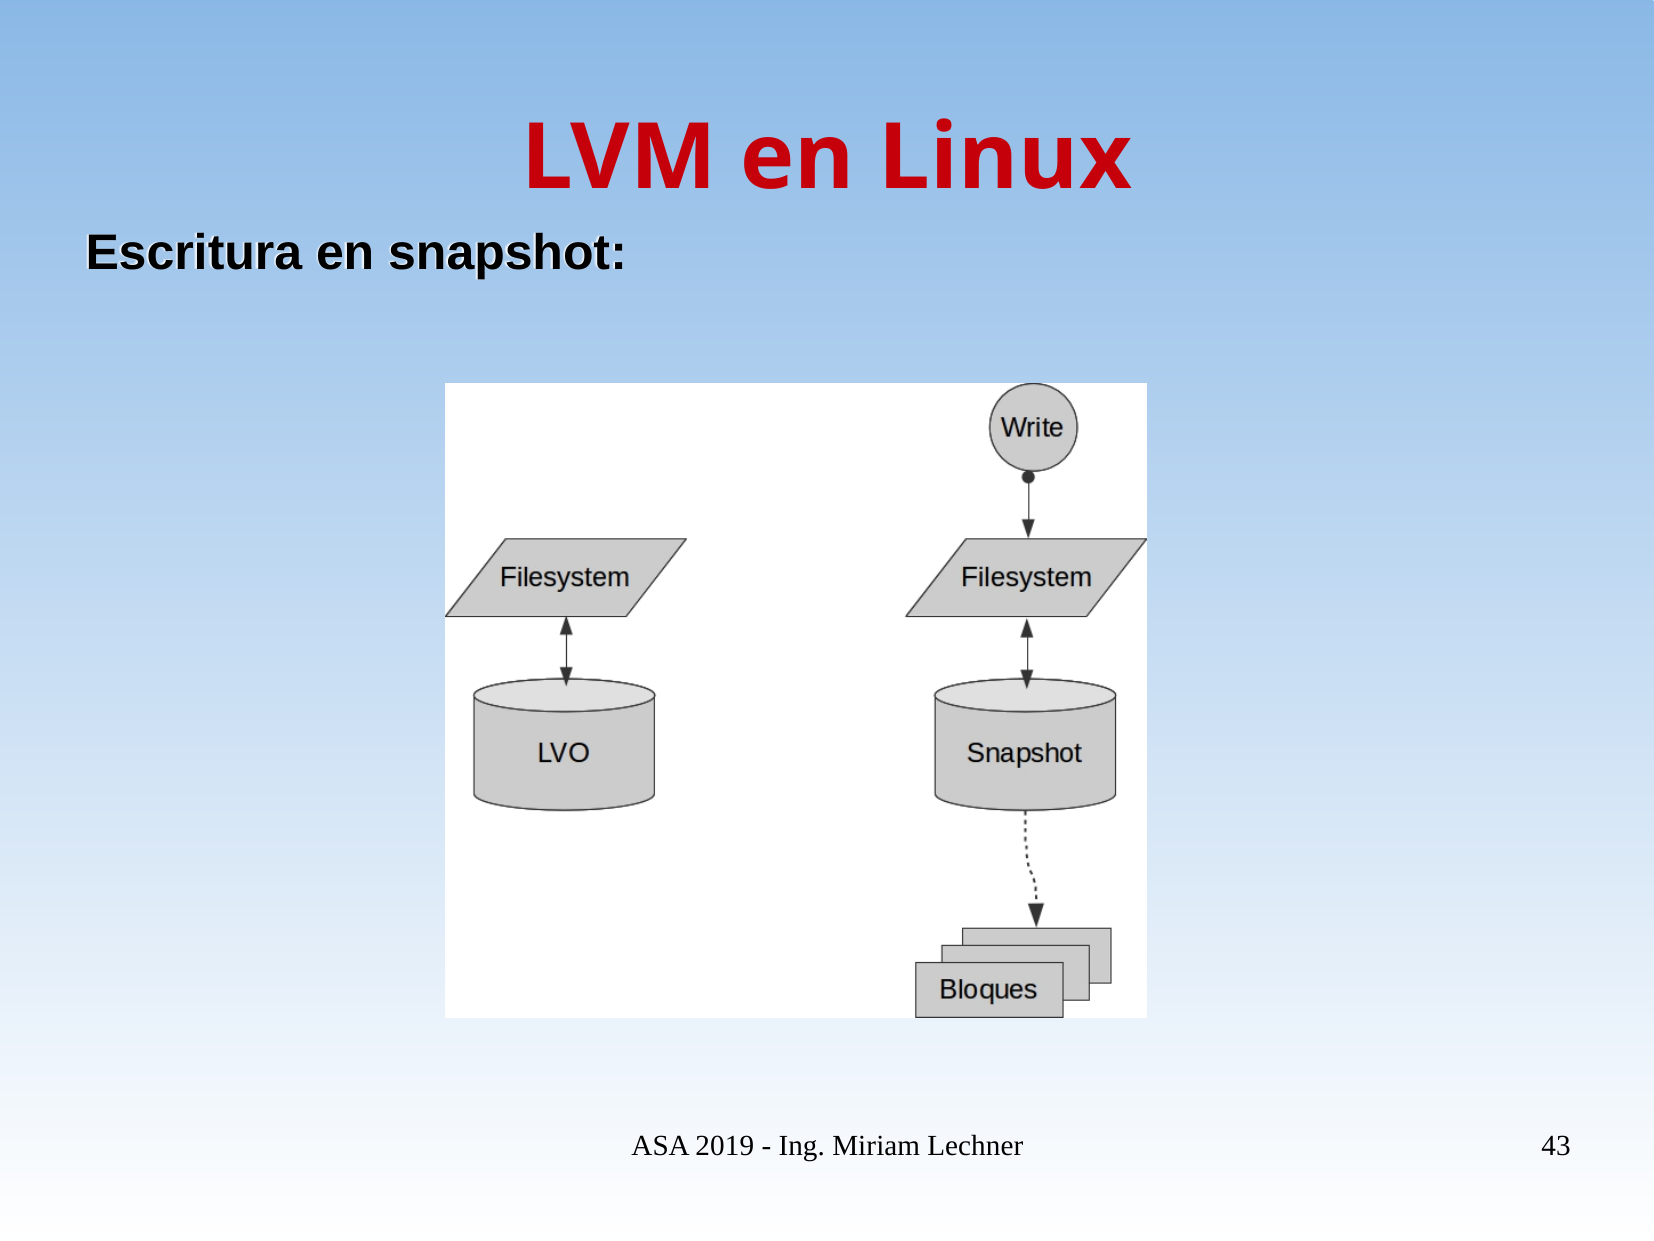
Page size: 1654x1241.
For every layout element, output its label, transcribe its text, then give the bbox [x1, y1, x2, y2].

picture [445, 383, 1147, 1018]
title LVM en Linux [82, 49, 1571, 257]
text_box Escritura en snapshot: [70, 216, 643, 390]
